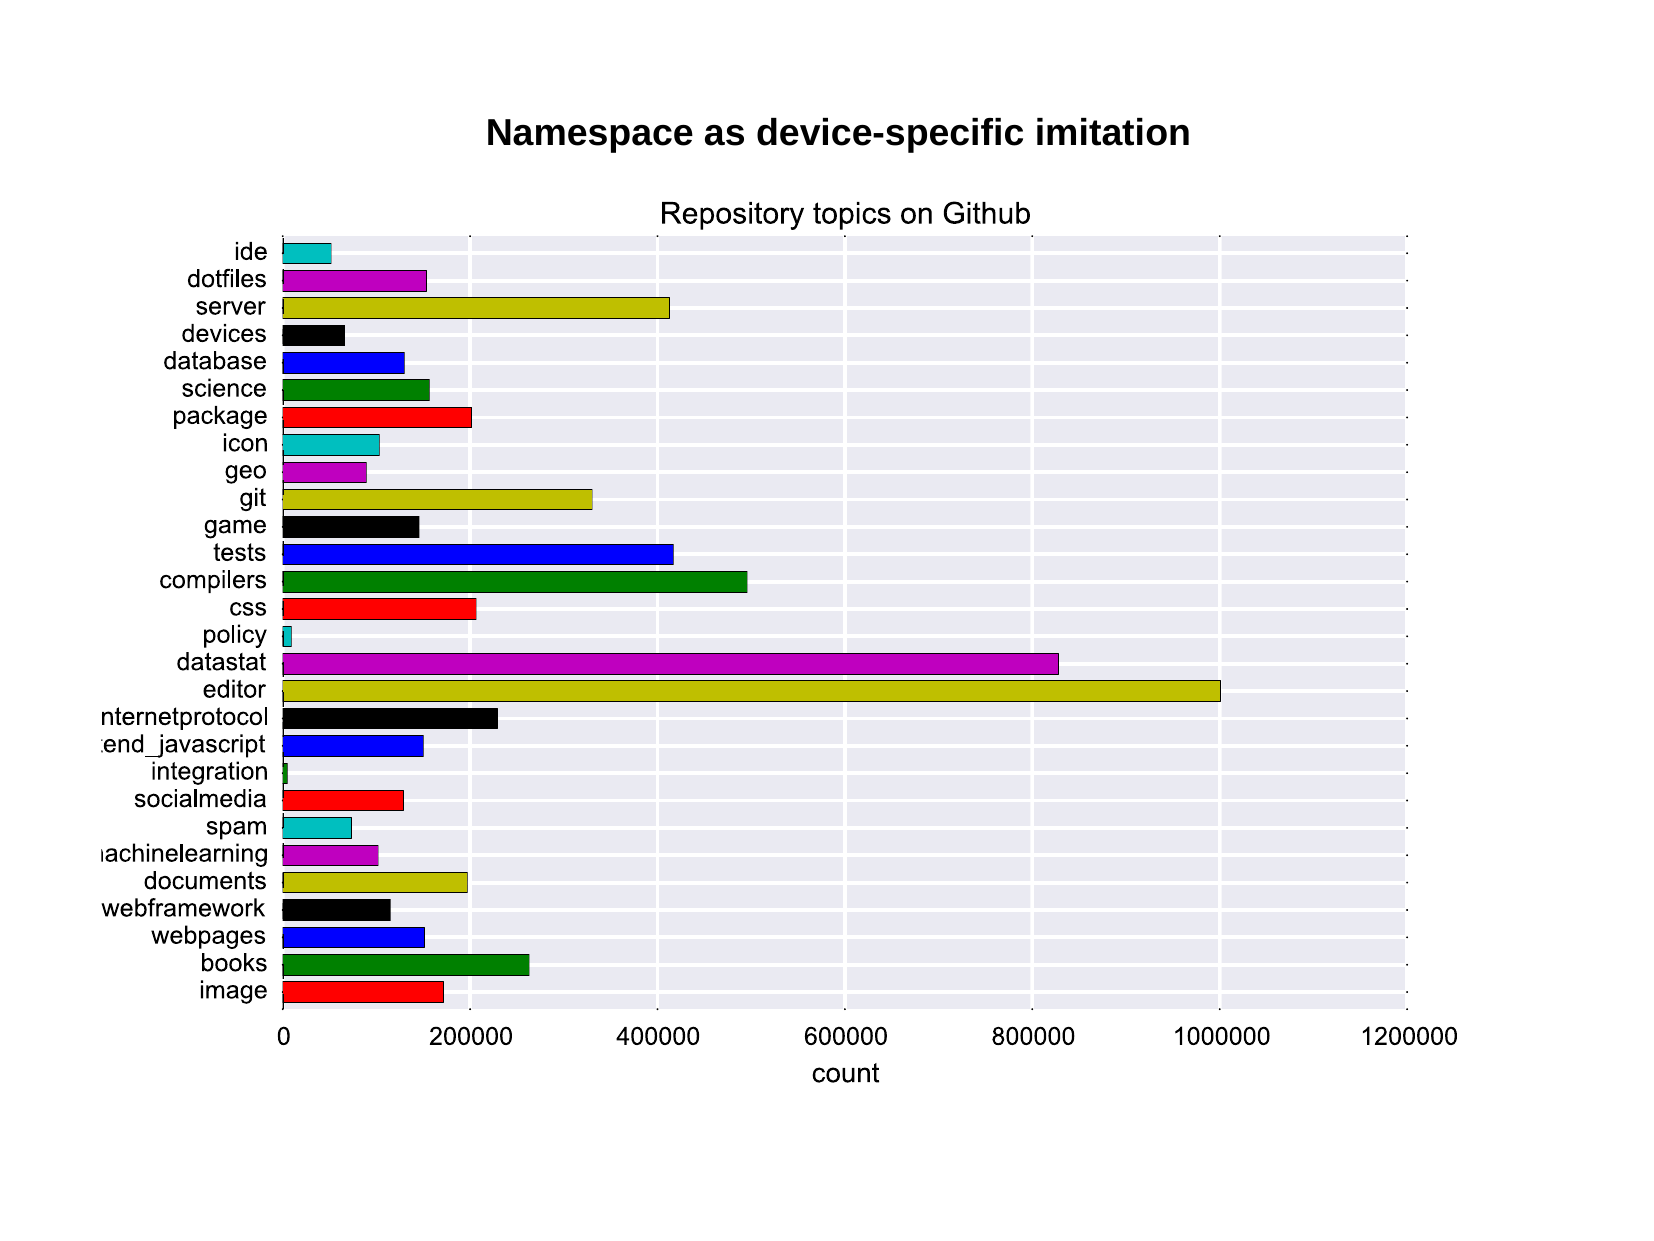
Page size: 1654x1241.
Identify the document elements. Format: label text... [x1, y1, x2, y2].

picture [101, 136, 1553, 1134]
text_box Namespace as device-specific imitation [471, 104, 1207, 161]
